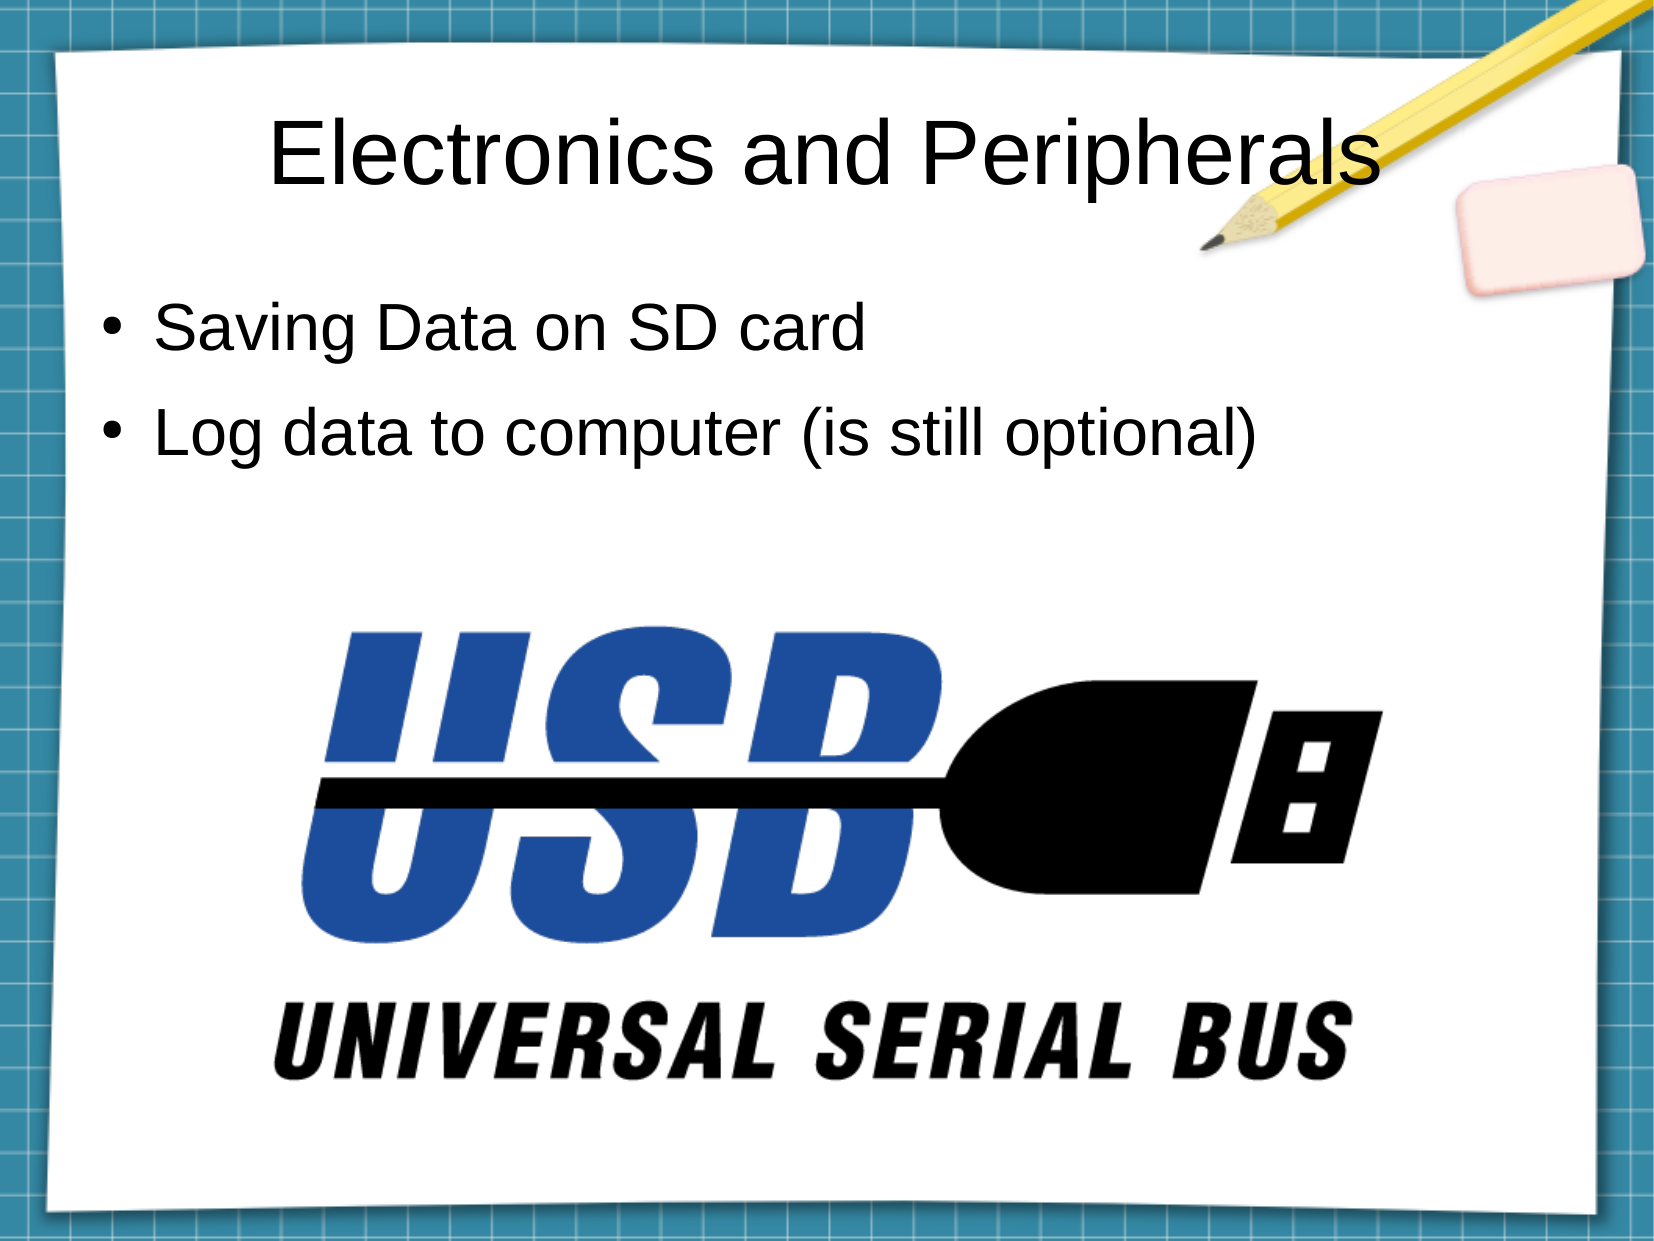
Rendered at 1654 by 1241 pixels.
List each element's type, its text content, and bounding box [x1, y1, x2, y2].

list Saving Data on SD card Log data to computer (is still optional) [82, 290, 1571, 1010]
title Electronics and Peripherals [82, 49, 1571, 257]
picture [0, 0, 1654, 1241]
